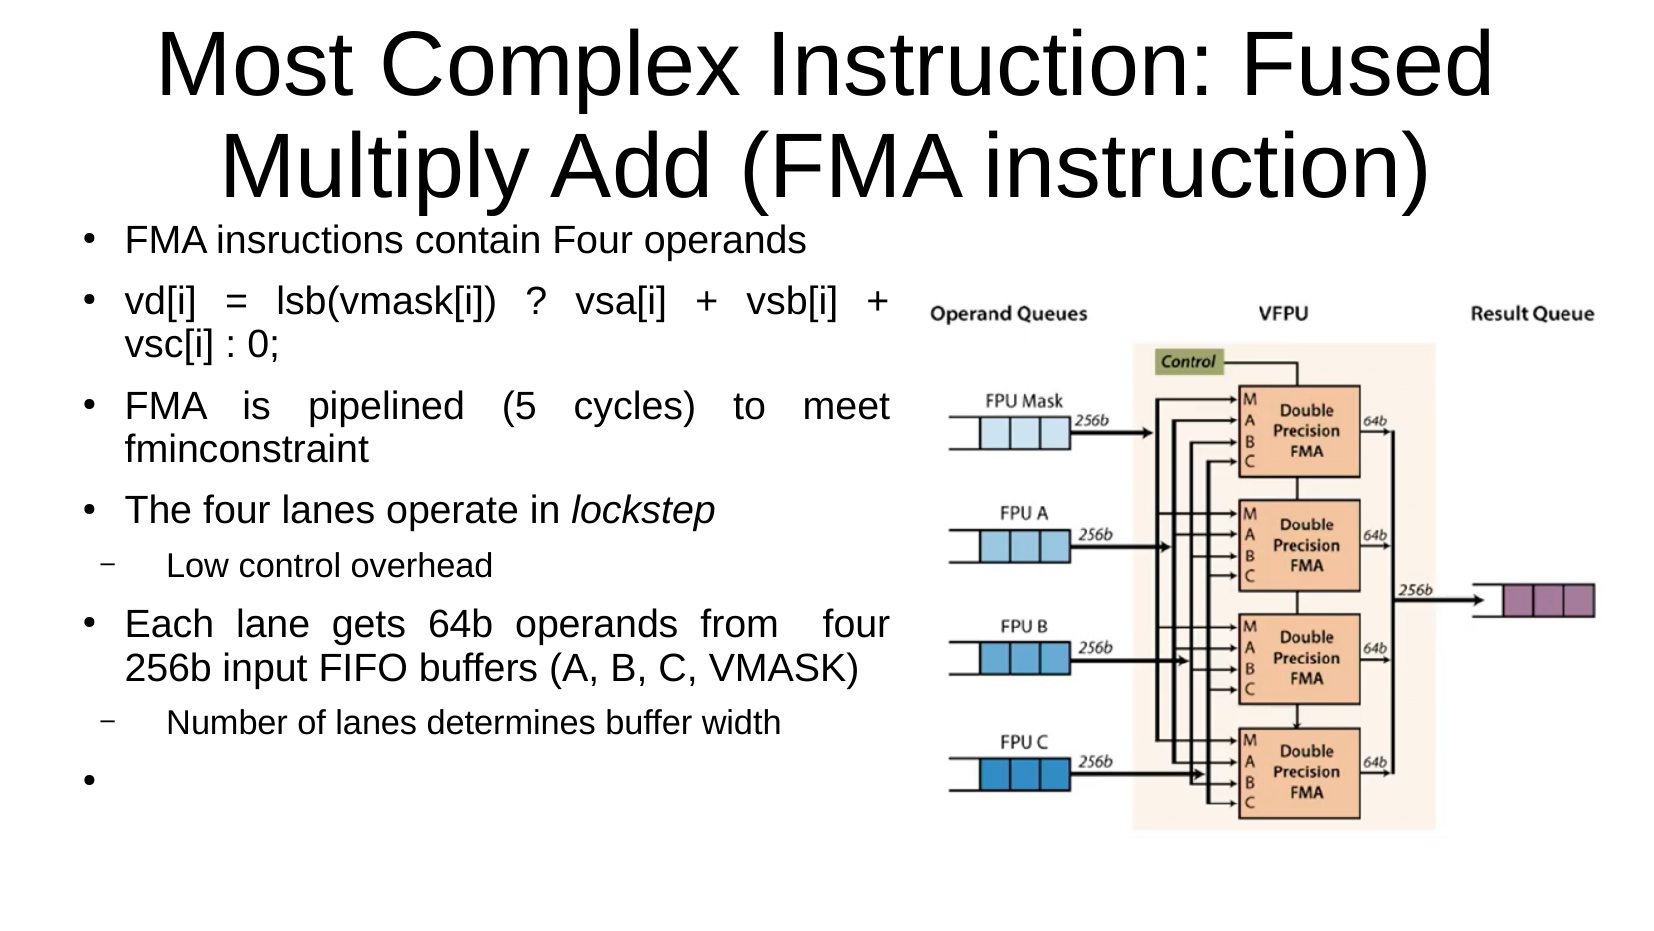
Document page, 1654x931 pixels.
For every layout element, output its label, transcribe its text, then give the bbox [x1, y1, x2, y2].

title Most Complex Instruction: Fused Multiply Add (FMA instruction) [82, 12, 1571, 218]
list FMA insructions contain Four operands vd[i] = lsb(vmask[i]) ? vsa[i] + vsb[i] + vsc[i] : 0; FMA is pipelined (5 cycles) to meet fminconstraint The four lanes operate in lockstep Low control overhead Each lane gets 64b operands from four 256b input FIFO buffers (A, B, C, VMASK) Number of lanes determines buffer width [82, 217, 891, 758]
picture [890, 244, 1630, 839]
